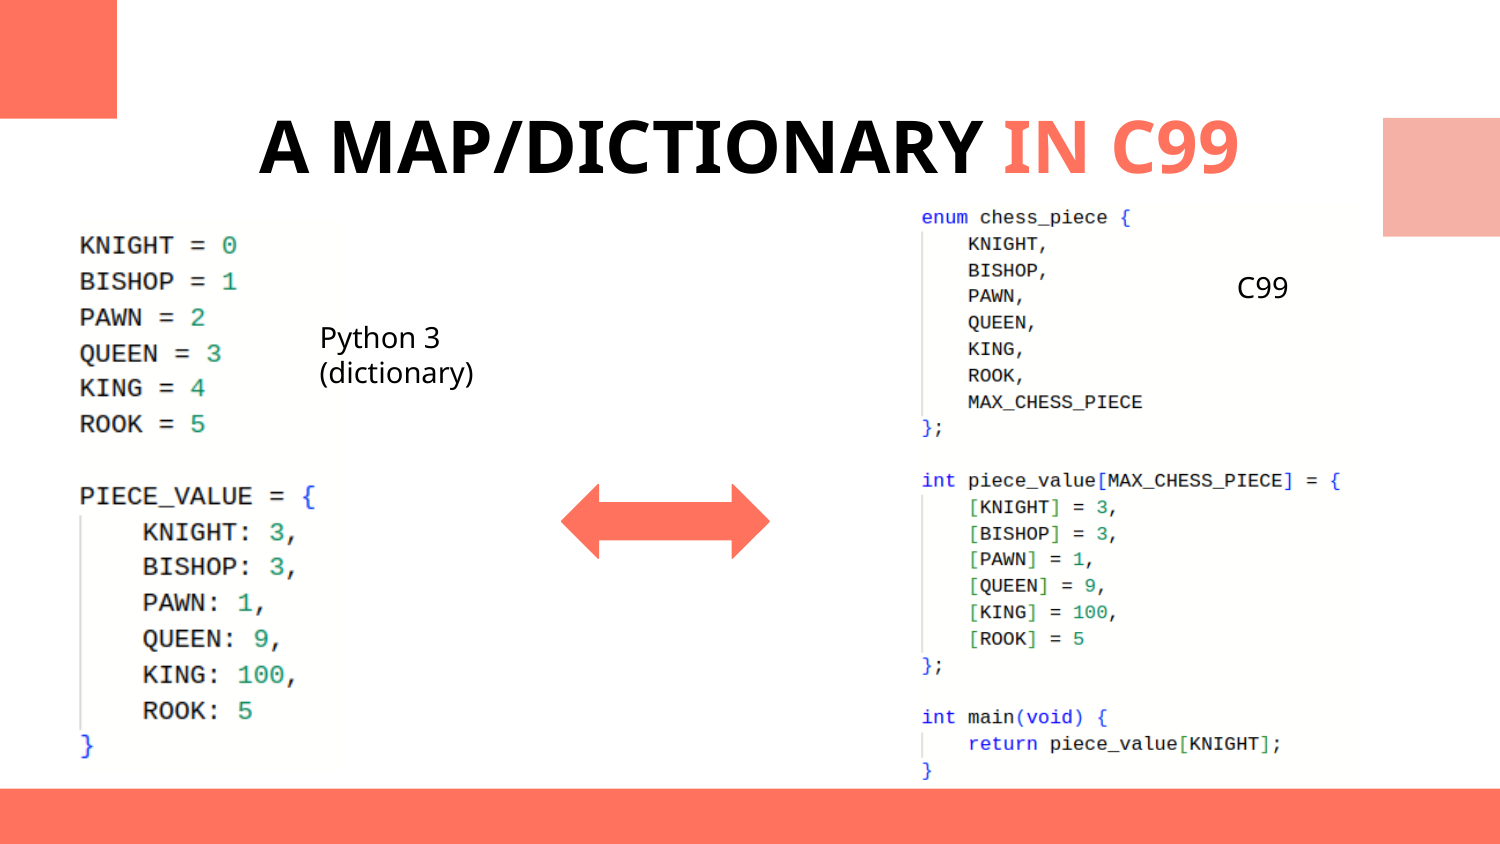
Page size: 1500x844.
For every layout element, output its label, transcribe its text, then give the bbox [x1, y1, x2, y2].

picture [75, 221, 346, 771]
text_box [561, 484, 770, 559]
picture [918, 205, 1363, 788]
text_box C99 [1221, 254, 1316, 329]
title A MAP/DICTIONARY IN C99 [97, 107, 1402, 181]
text_box Python 3 (dictionary) [304, 304, 538, 401]
